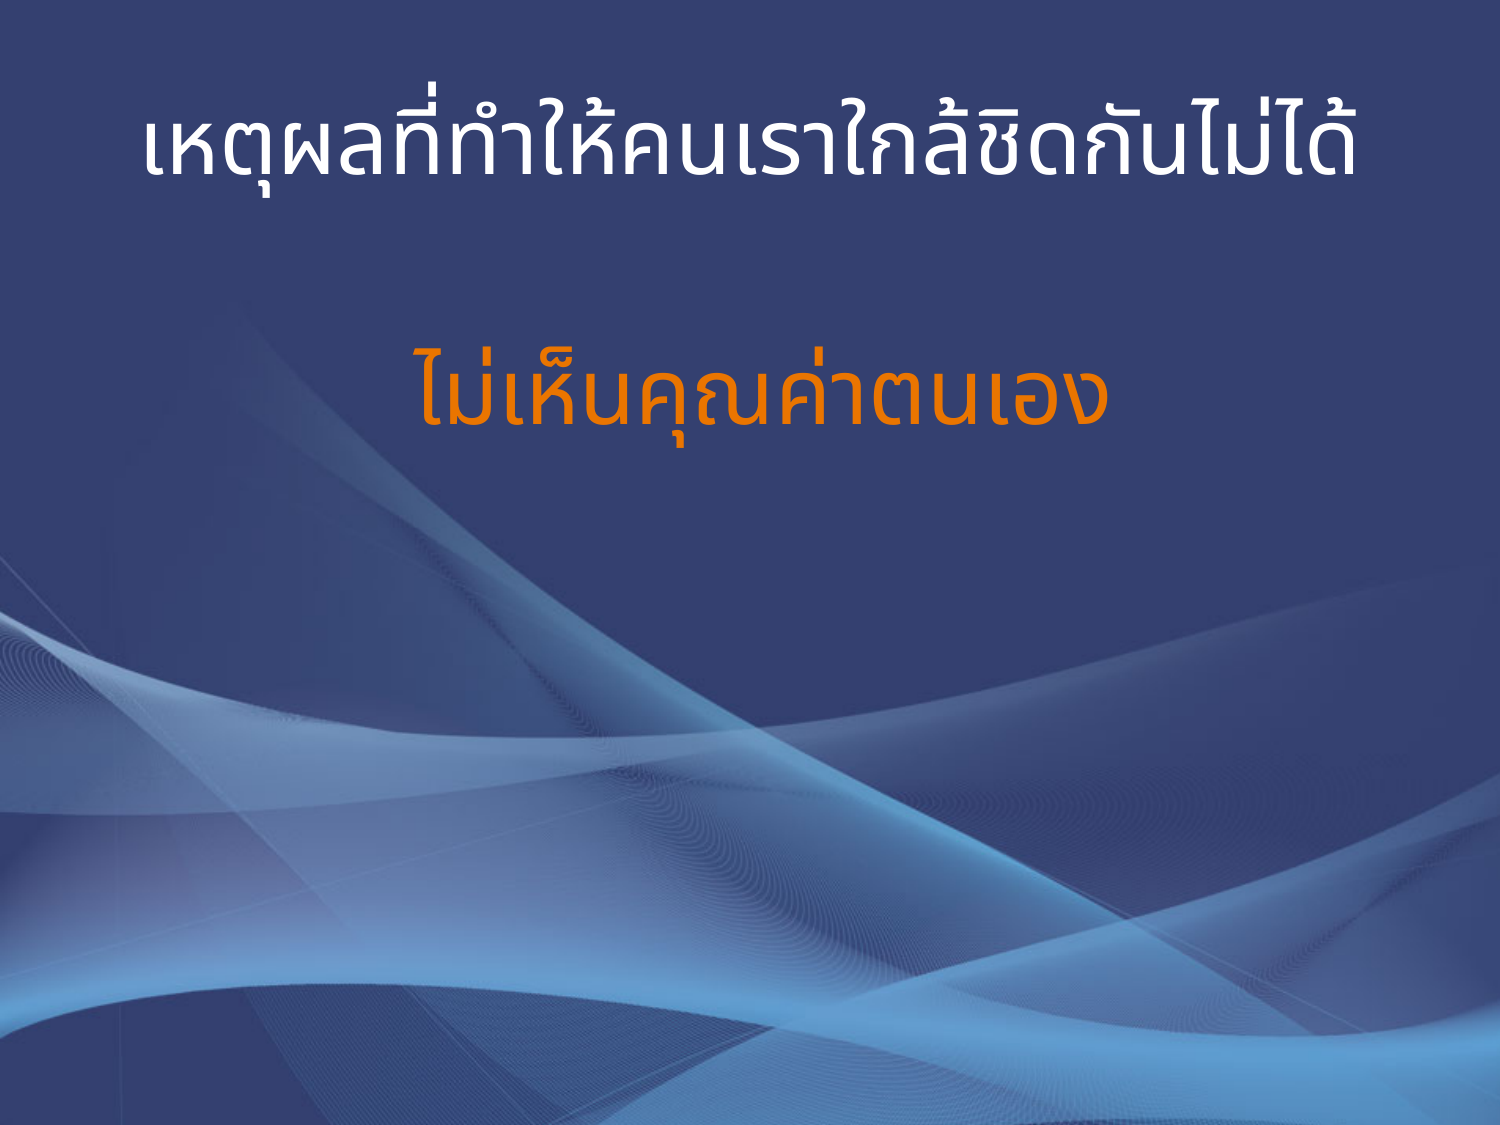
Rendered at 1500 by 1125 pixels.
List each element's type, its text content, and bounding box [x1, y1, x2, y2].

title ไม่เห็นคุณค่าตนเอง [88, 295, 1439, 483]
title เหตุผลที่ทำให้คนเราใกล้ชิดกันไม่ได้ [75, 45, 1426, 233]
picture [0, 0, 1500, 1125]
